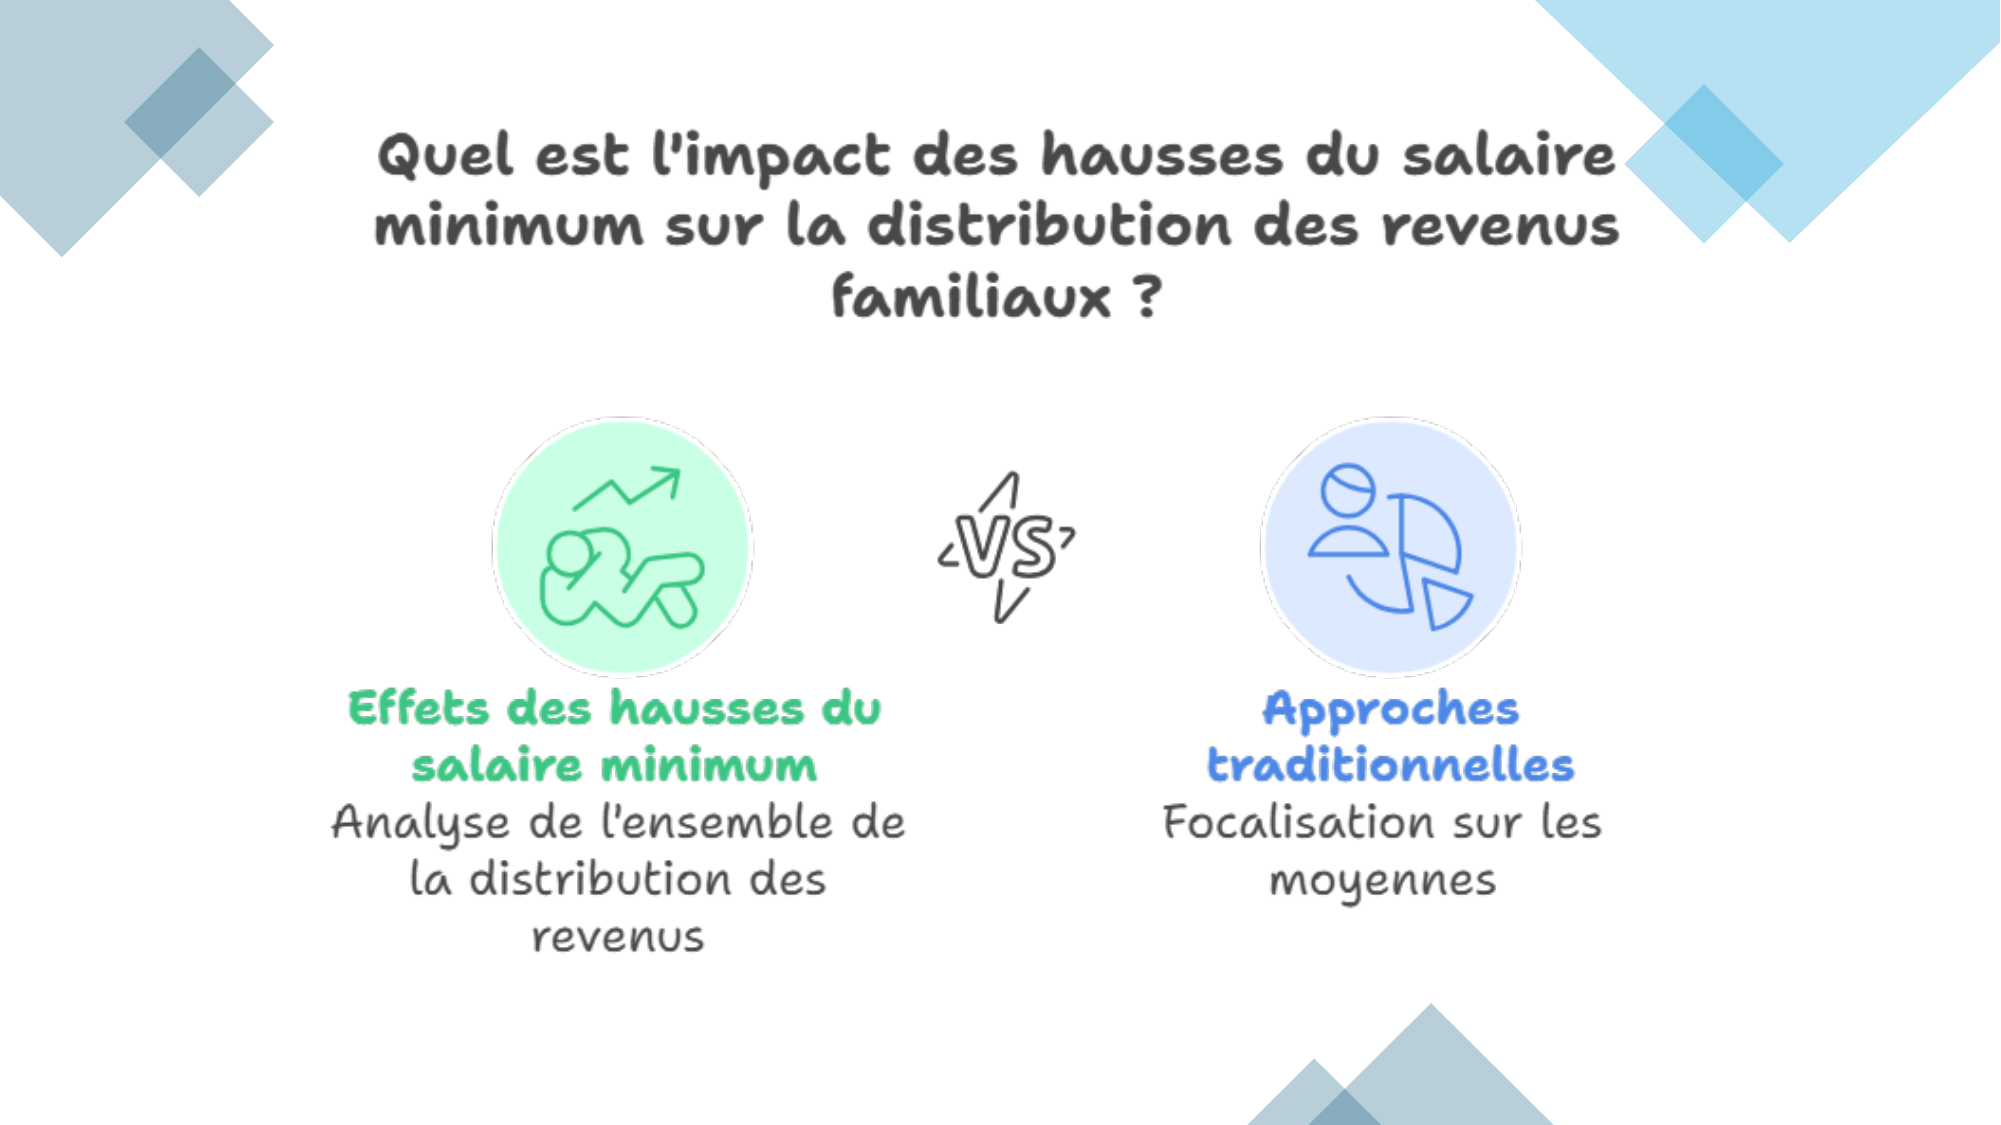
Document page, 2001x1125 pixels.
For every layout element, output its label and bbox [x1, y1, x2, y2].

picture [265, 105, 1735, 1020]
text_box [0, 0, 2000, 1125]
